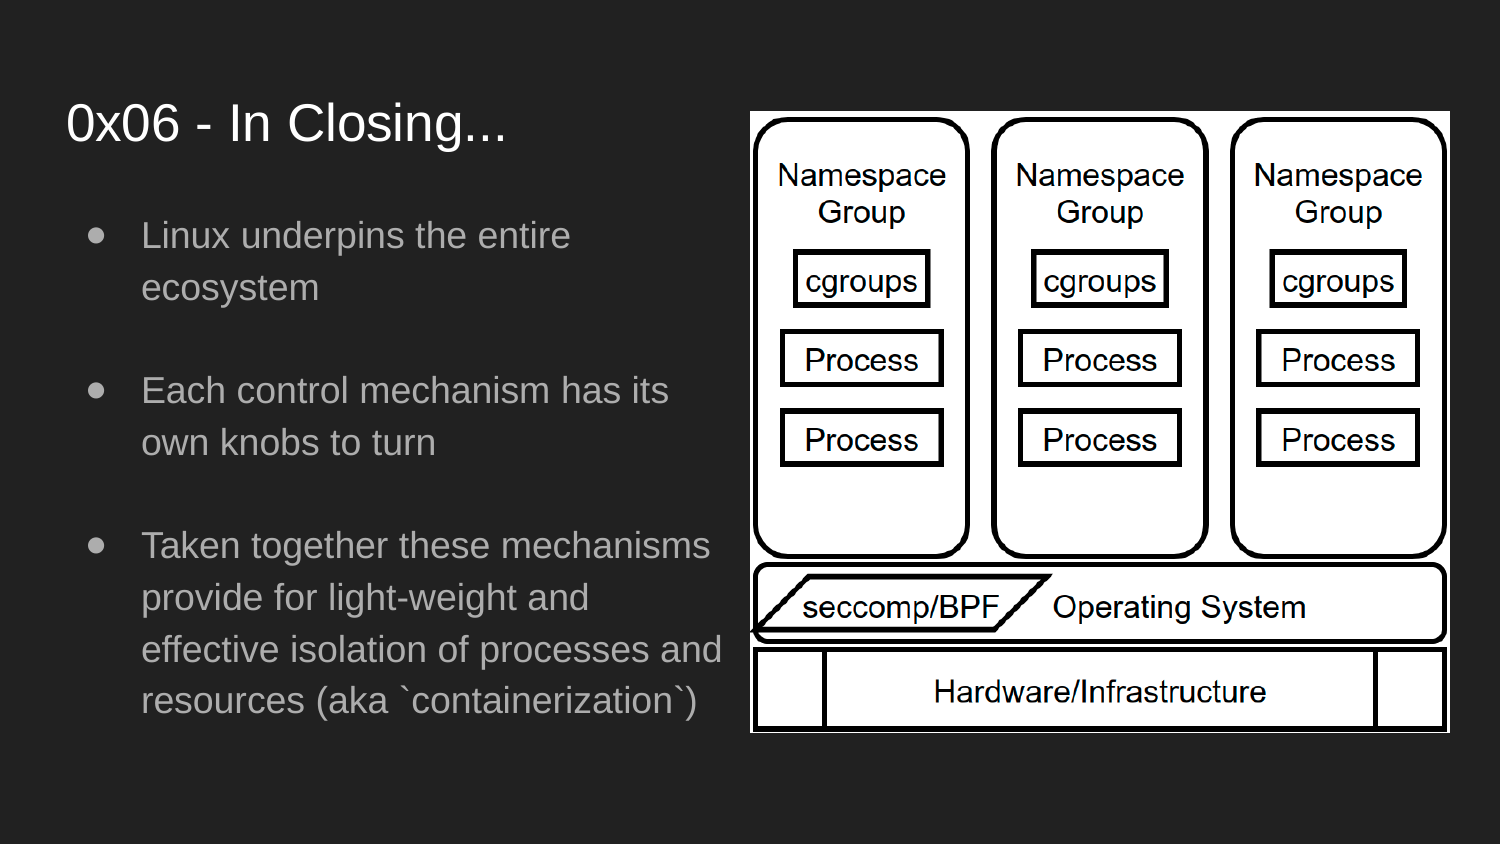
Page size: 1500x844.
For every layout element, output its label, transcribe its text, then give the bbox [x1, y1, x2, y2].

title 0x06 - In Closing... [51, 72, 1449, 167]
picture [750, 111, 1450, 733]
list Linux underpins the entire ecosystem Each control mechanism has its own knobs to turn Taken together these mechanisms provide for light-weight and effective isolation of processes and resources (aka `containerization`) [51, 189, 750, 825]
